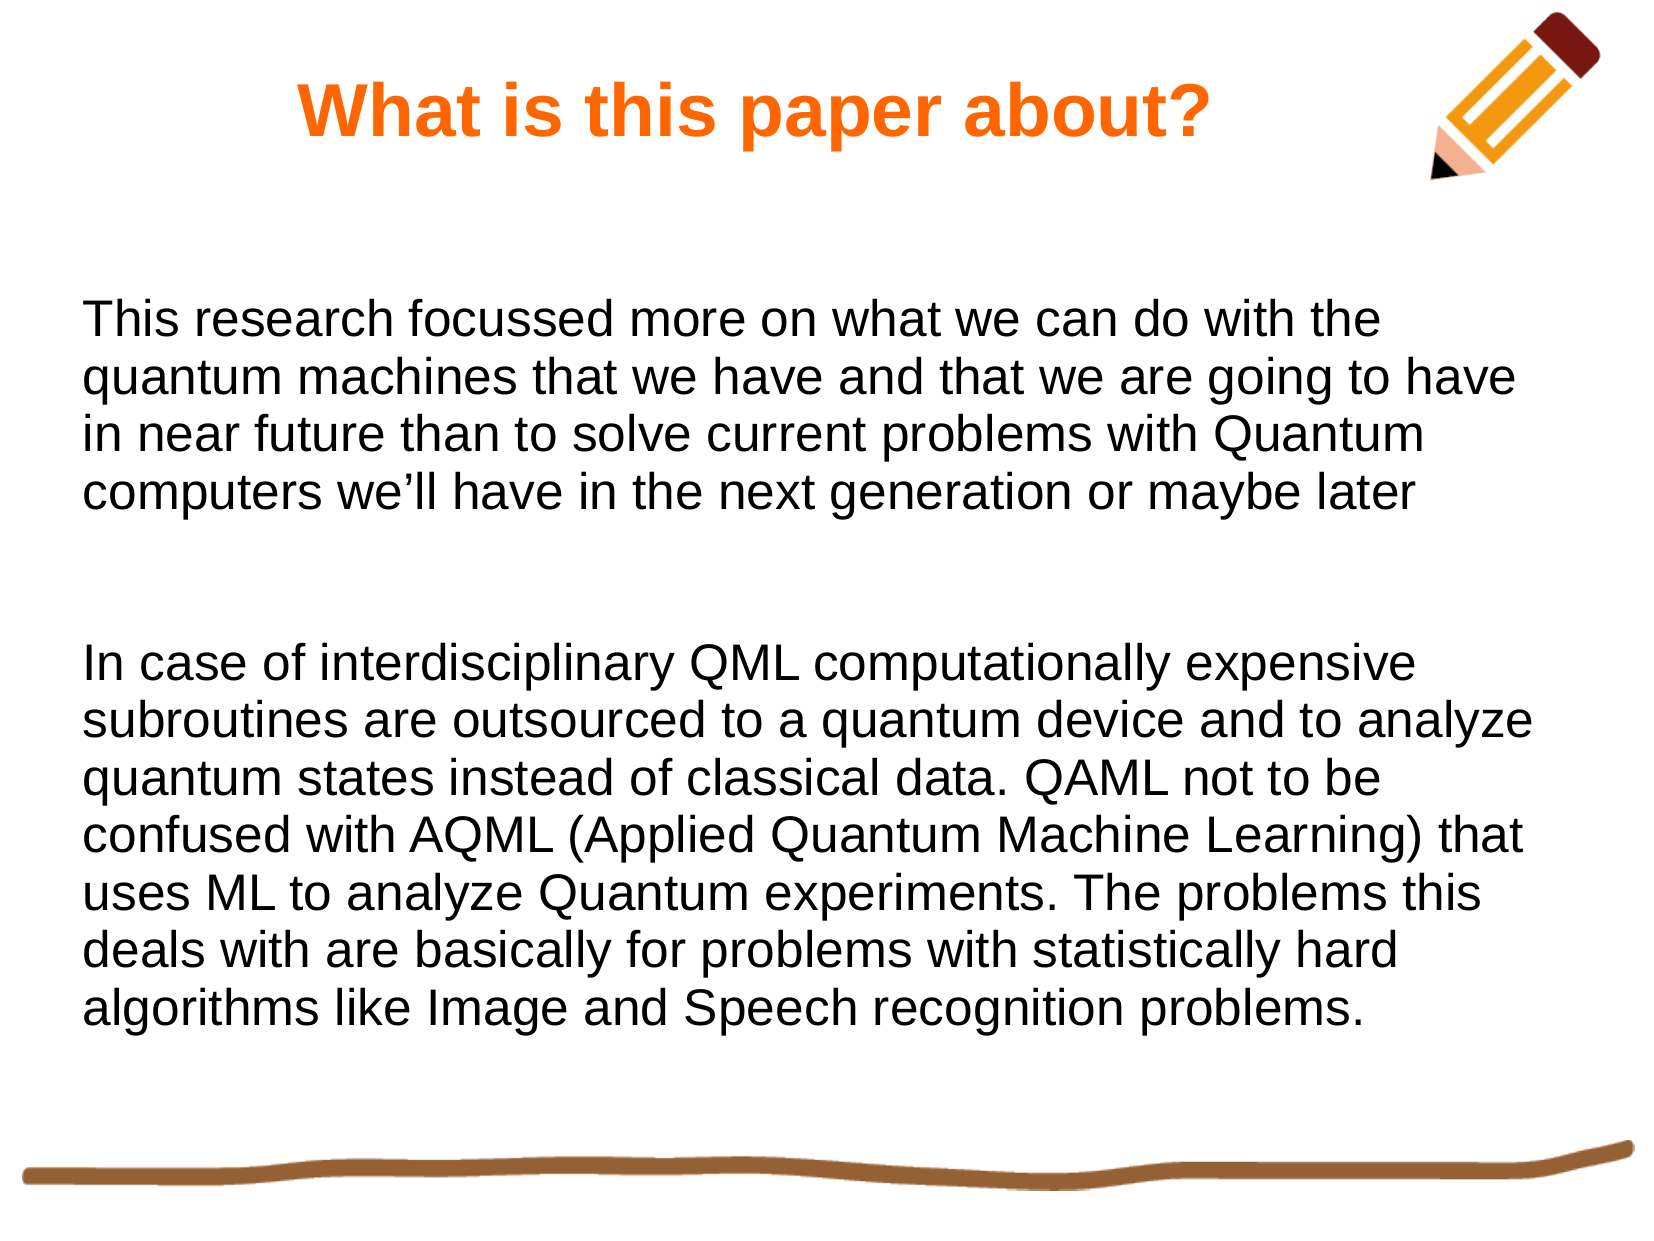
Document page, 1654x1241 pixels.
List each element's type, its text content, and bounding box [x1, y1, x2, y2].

list This research focussed more on what we can do with the quantum machines that we have and that we are going to have in near future than to solve current problems with Quantum computers we’ll have in the next generation or maybe later In case of interdisciplinary QML computationally expensive subroutines are outsourced to a quantum device and to analyze quantum states instead of classical data. QAML not to be confused with AQML (Applied Quantum Machine Learning) that uses ML to analyze Quantum experiments. The problems this deals with are basically for problems with statistically hard algorithms like Image and Speech recognition problems. [82, 290, 1571, 1122]
title What is this paper about? [82, 49, 1430, 172]
picture [22, 1140, 1635, 1191]
picture [1430, 12, 1601, 181]
